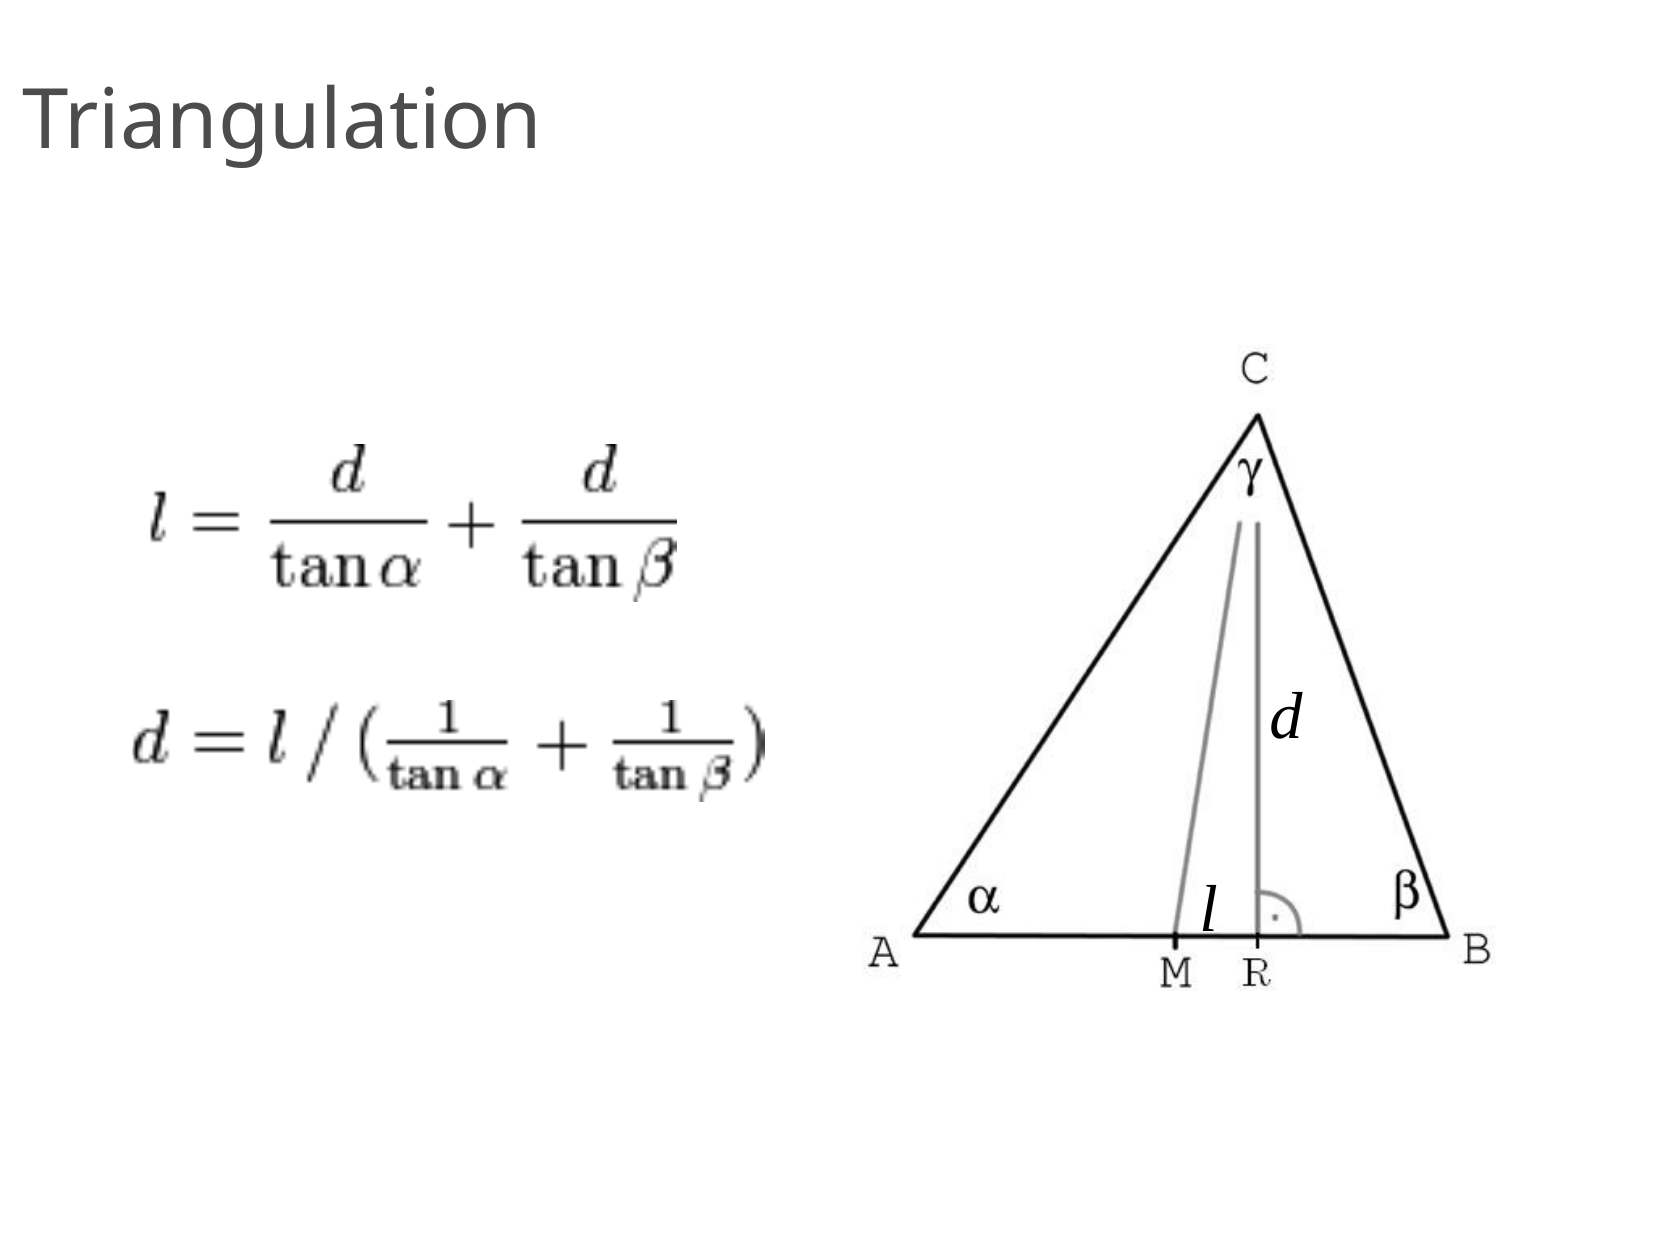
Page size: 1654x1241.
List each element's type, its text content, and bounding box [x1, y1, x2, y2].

title Triangulation [22, 19, 1654, 213]
picture [862, 344, 1497, 991]
chart [1261, 679, 1309, 753]
picture [149, 444, 677, 602]
chart [1193, 871, 1225, 946]
picture [132, 700, 765, 802]
